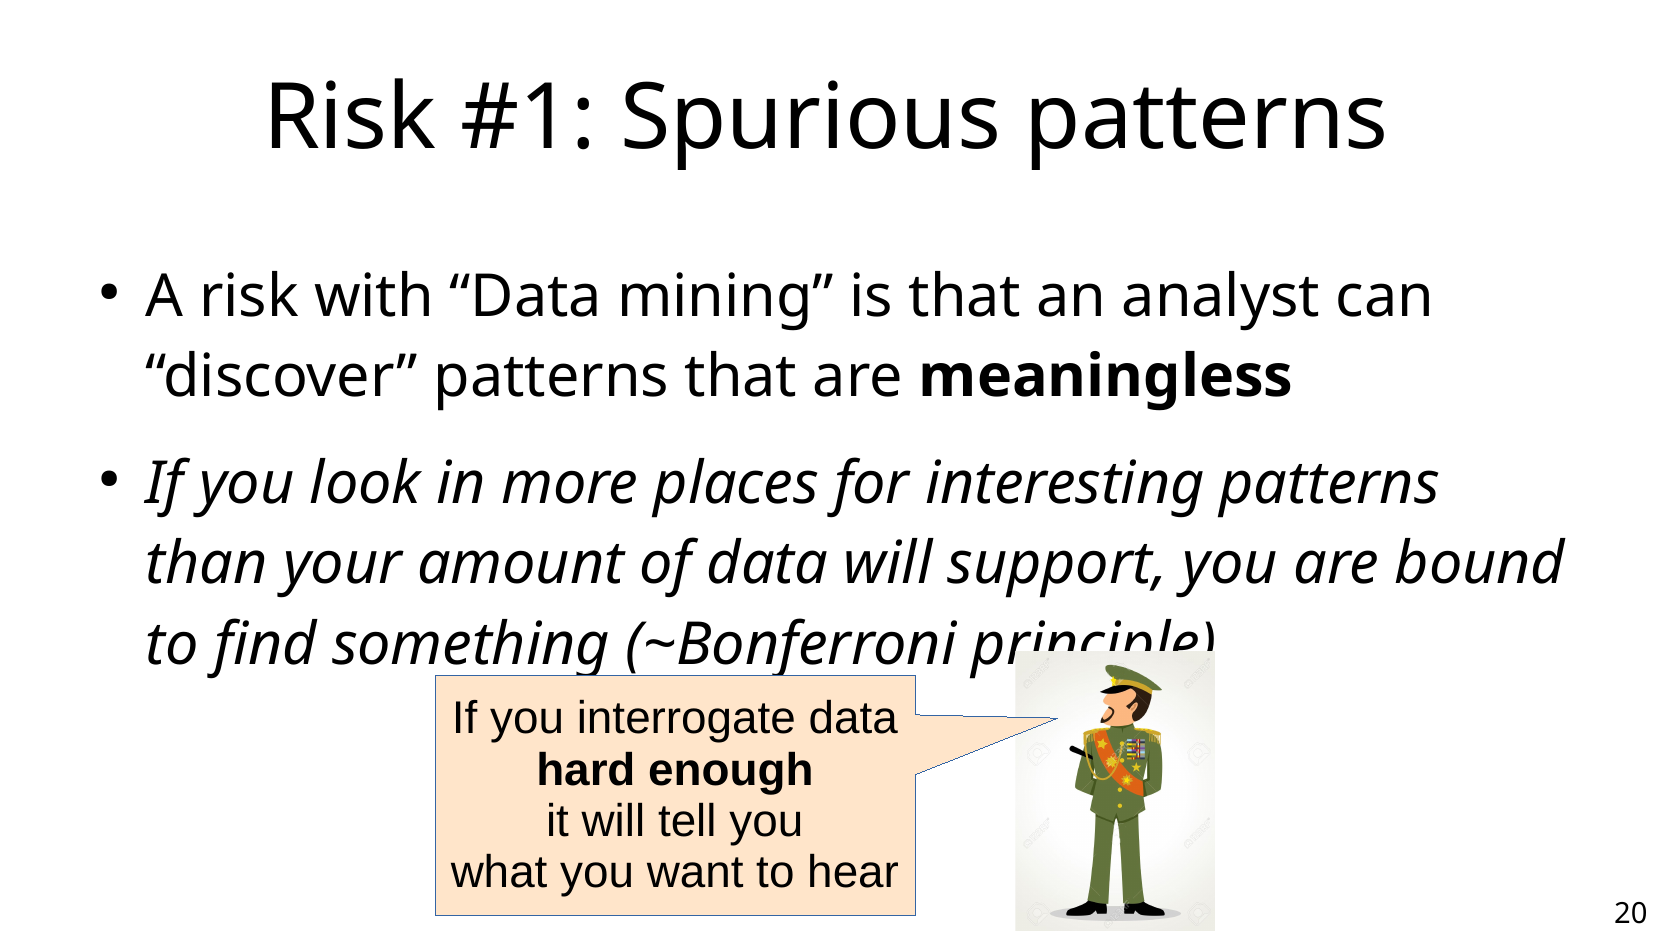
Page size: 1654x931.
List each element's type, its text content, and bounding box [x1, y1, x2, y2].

list A risk with “Data mining” is that an analyst can “discover” patterns that are meaningless If you look in more places for interesting patterns than your amount of data will support, you are bound to find something (~Bonferroni principle) [82, 253, 1571, 691]
title Risk #1: Spurious patterns [82, 1, 1571, 226]
picture [1015, 651, 1216, 931]
text_box If you interrogate data hard enough it will tell you what you want to hear [435, 675, 1058, 916]
